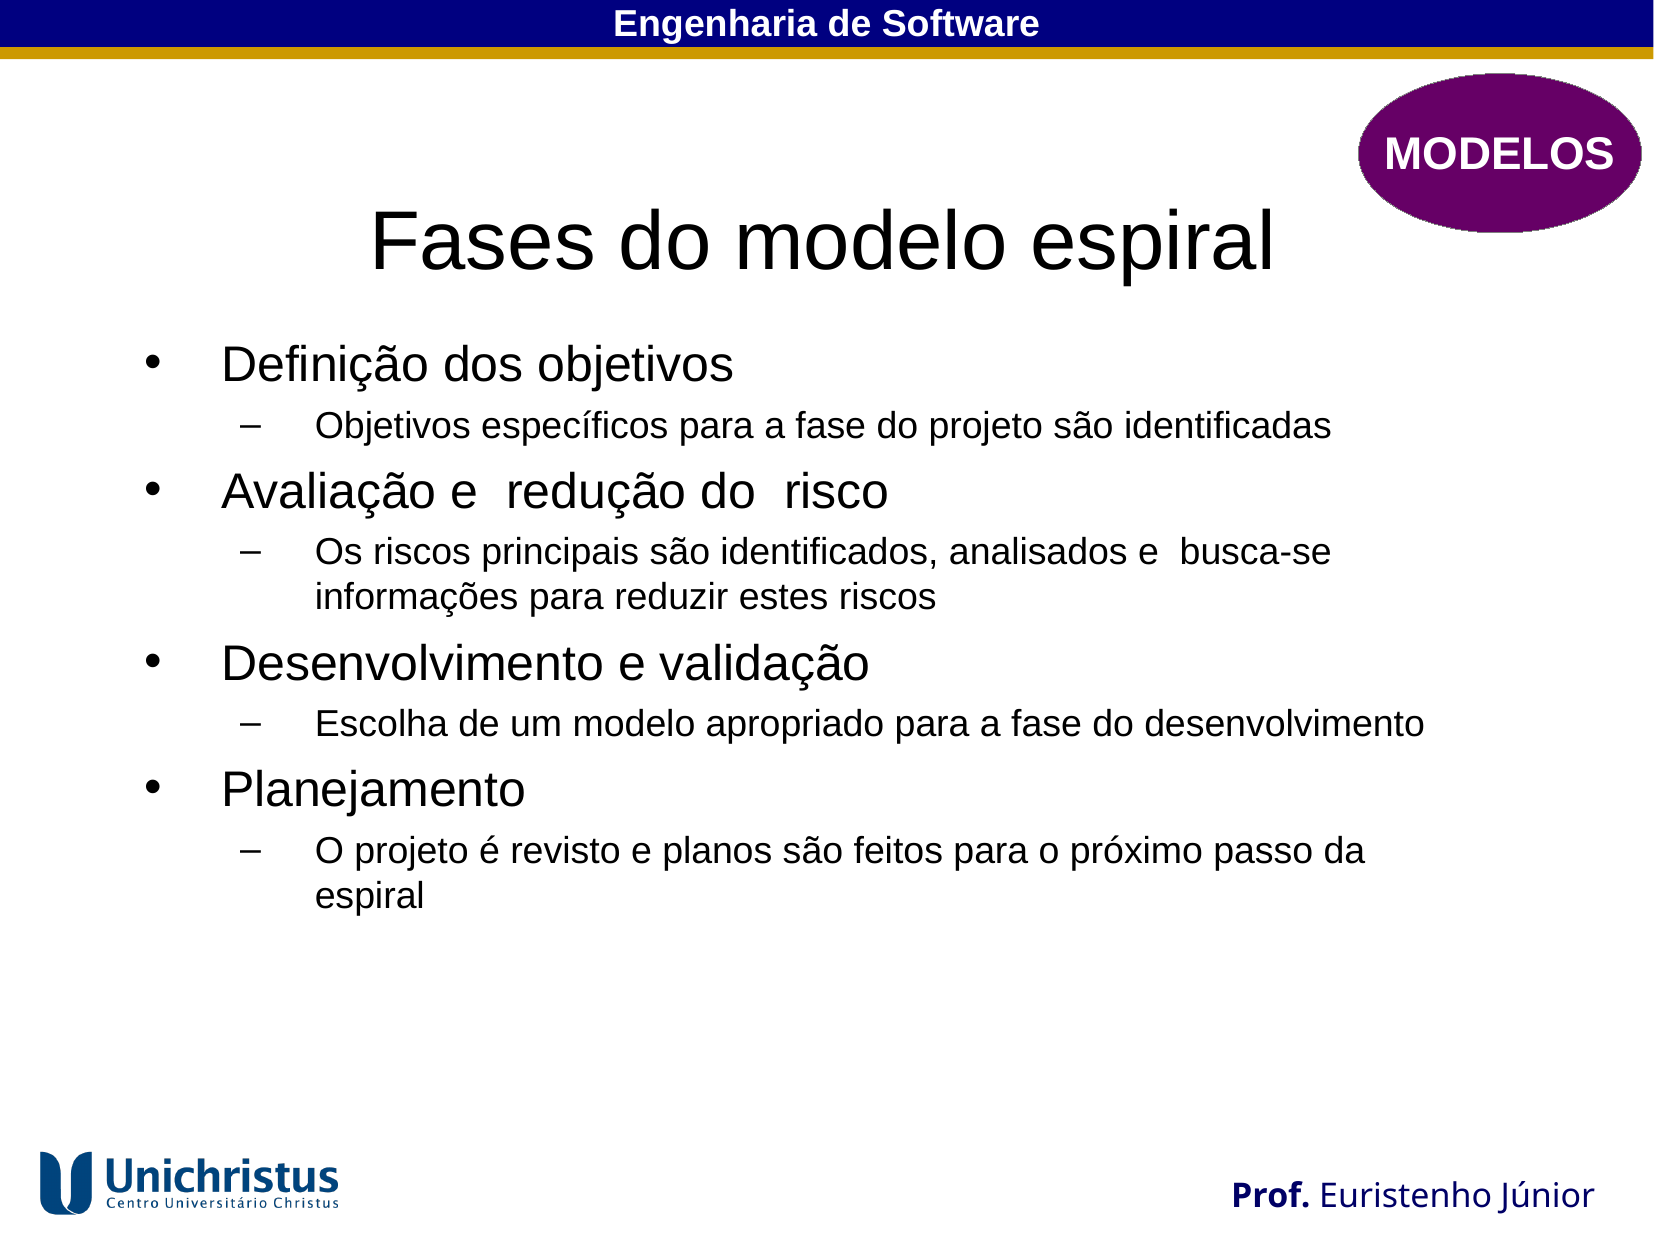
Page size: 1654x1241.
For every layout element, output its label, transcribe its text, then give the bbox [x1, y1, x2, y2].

title Fases do modelo espiral [129, 106, 1480, 294]
text_box [0, 47, 1654, 60]
list Definição dos objetivos Objetivos específicos para a fase do projeto são identificadas Avaliação e redução do risco Os riscos principais são identificados, analisados e busca-se informações para reduzir estes riscos Desenvolvimento e validação Escolha de um modelo apropriado para a fase do desenvolvimento Planejamento O projeto é revisto e planos são feitos para o próximo passo da espiral [129, 323, 1480, 1067]
text_box Prof. Euristenho Júnior [1216, 1163, 1654, 1224]
text_box MODELOS [1385, 73, 1642, 233]
text_box Engenharia de Software [0, 0, 1654, 47]
picture [35, 1148, 343, 1217]
